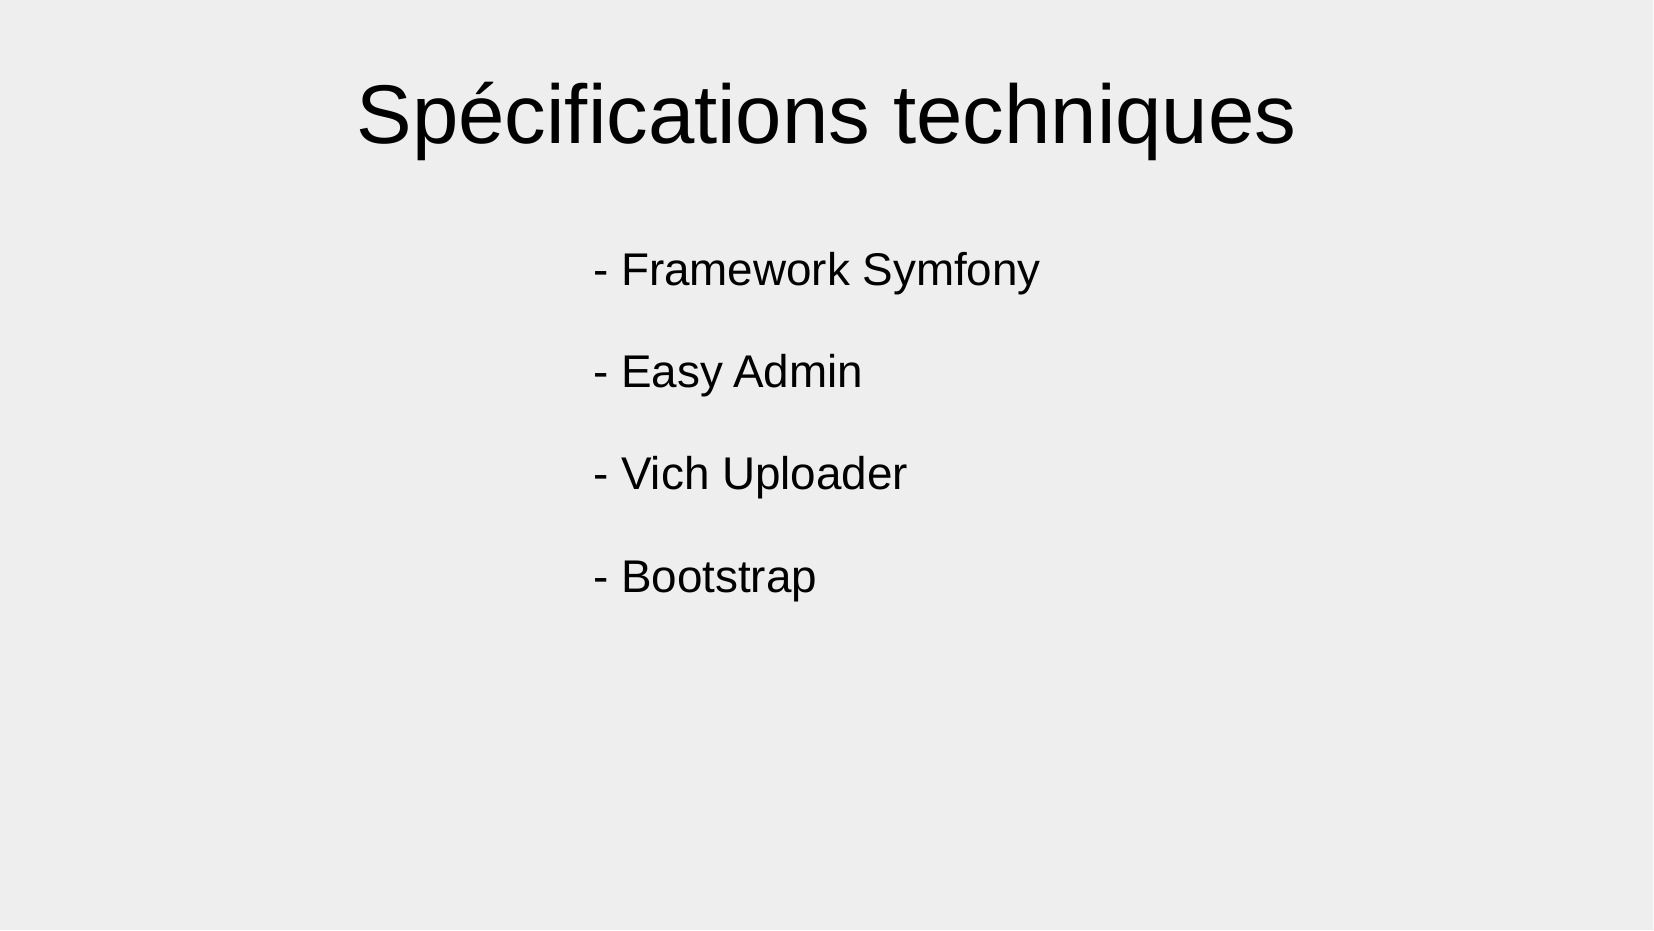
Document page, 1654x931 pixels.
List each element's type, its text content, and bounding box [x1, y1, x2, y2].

title Spécifications techniques [82, 37, 1571, 193]
text_box - Framework Symfony - Easy Admin - Vich Uploader - Bootstrap [593, 243, 1478, 808]
